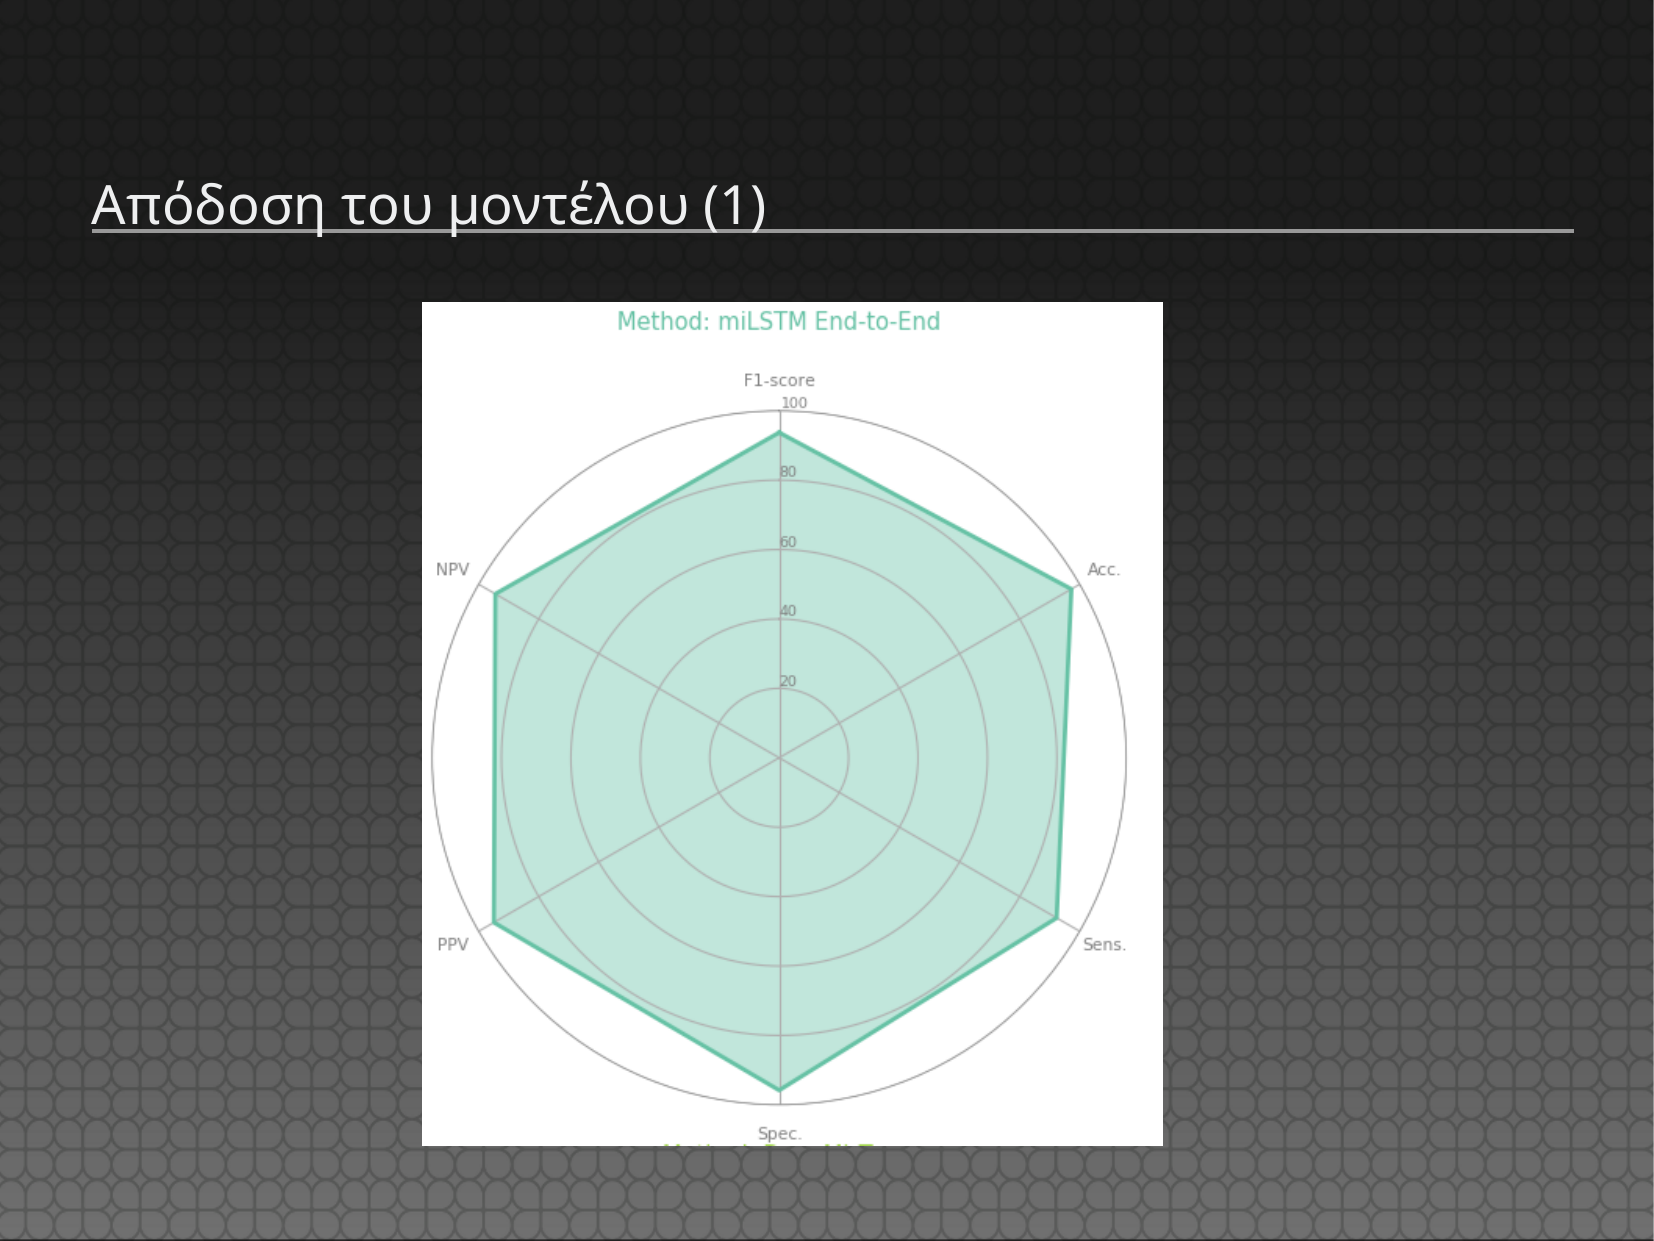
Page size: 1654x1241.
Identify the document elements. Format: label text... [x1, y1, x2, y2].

picture [0, 0, 1654, 1241]
text_box Απόδοση του μοντέλου (1) [77, 158, 990, 238]
